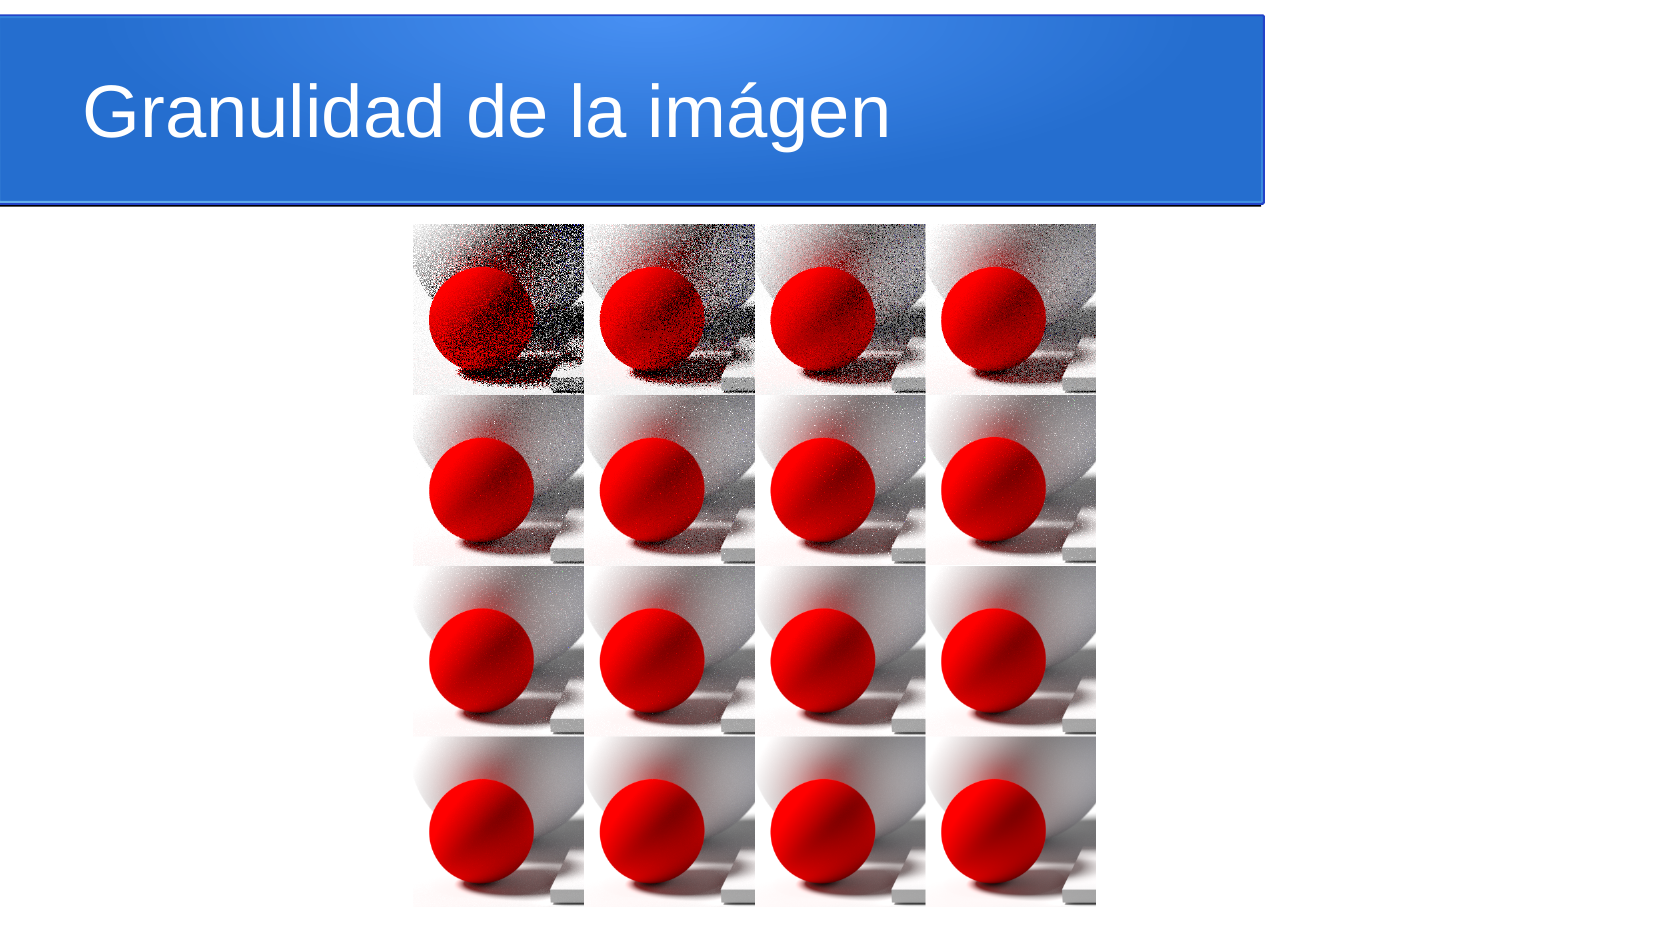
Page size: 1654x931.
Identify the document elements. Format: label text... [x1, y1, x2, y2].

picture [413, 224, 1096, 907]
title Granulidad de la imágen [82, 35, 1235, 189]
